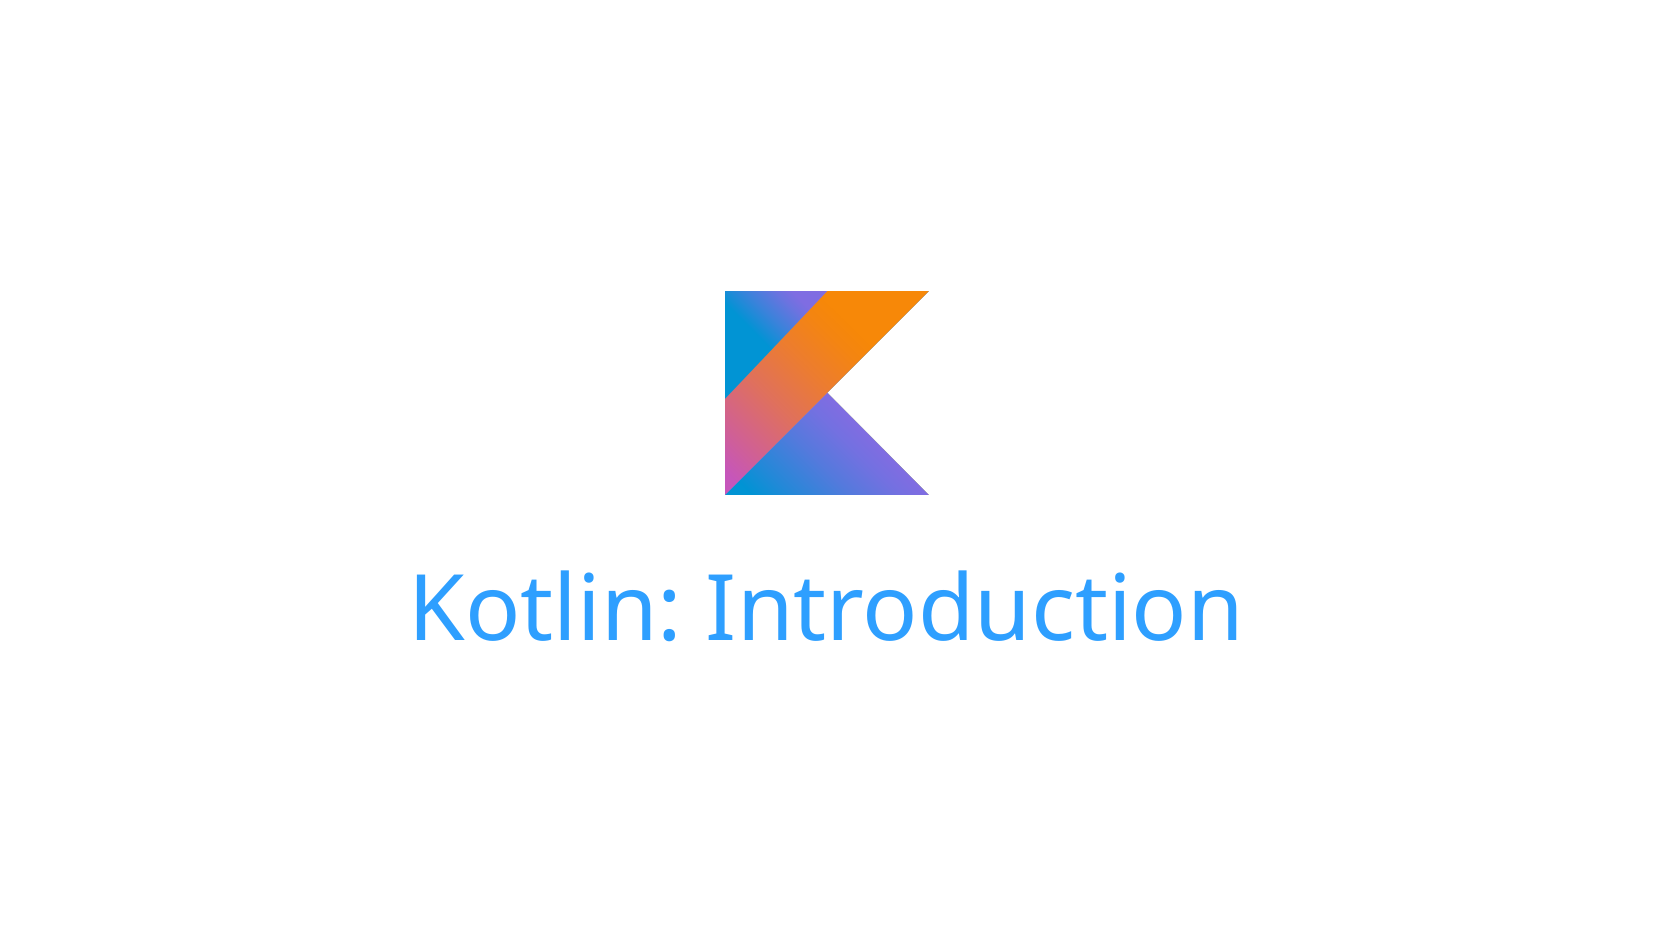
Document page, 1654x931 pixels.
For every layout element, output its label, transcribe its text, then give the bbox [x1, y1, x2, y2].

title Kotlin: Introduction [82, 527, 1571, 683]
picture [725, 291, 929, 496]
